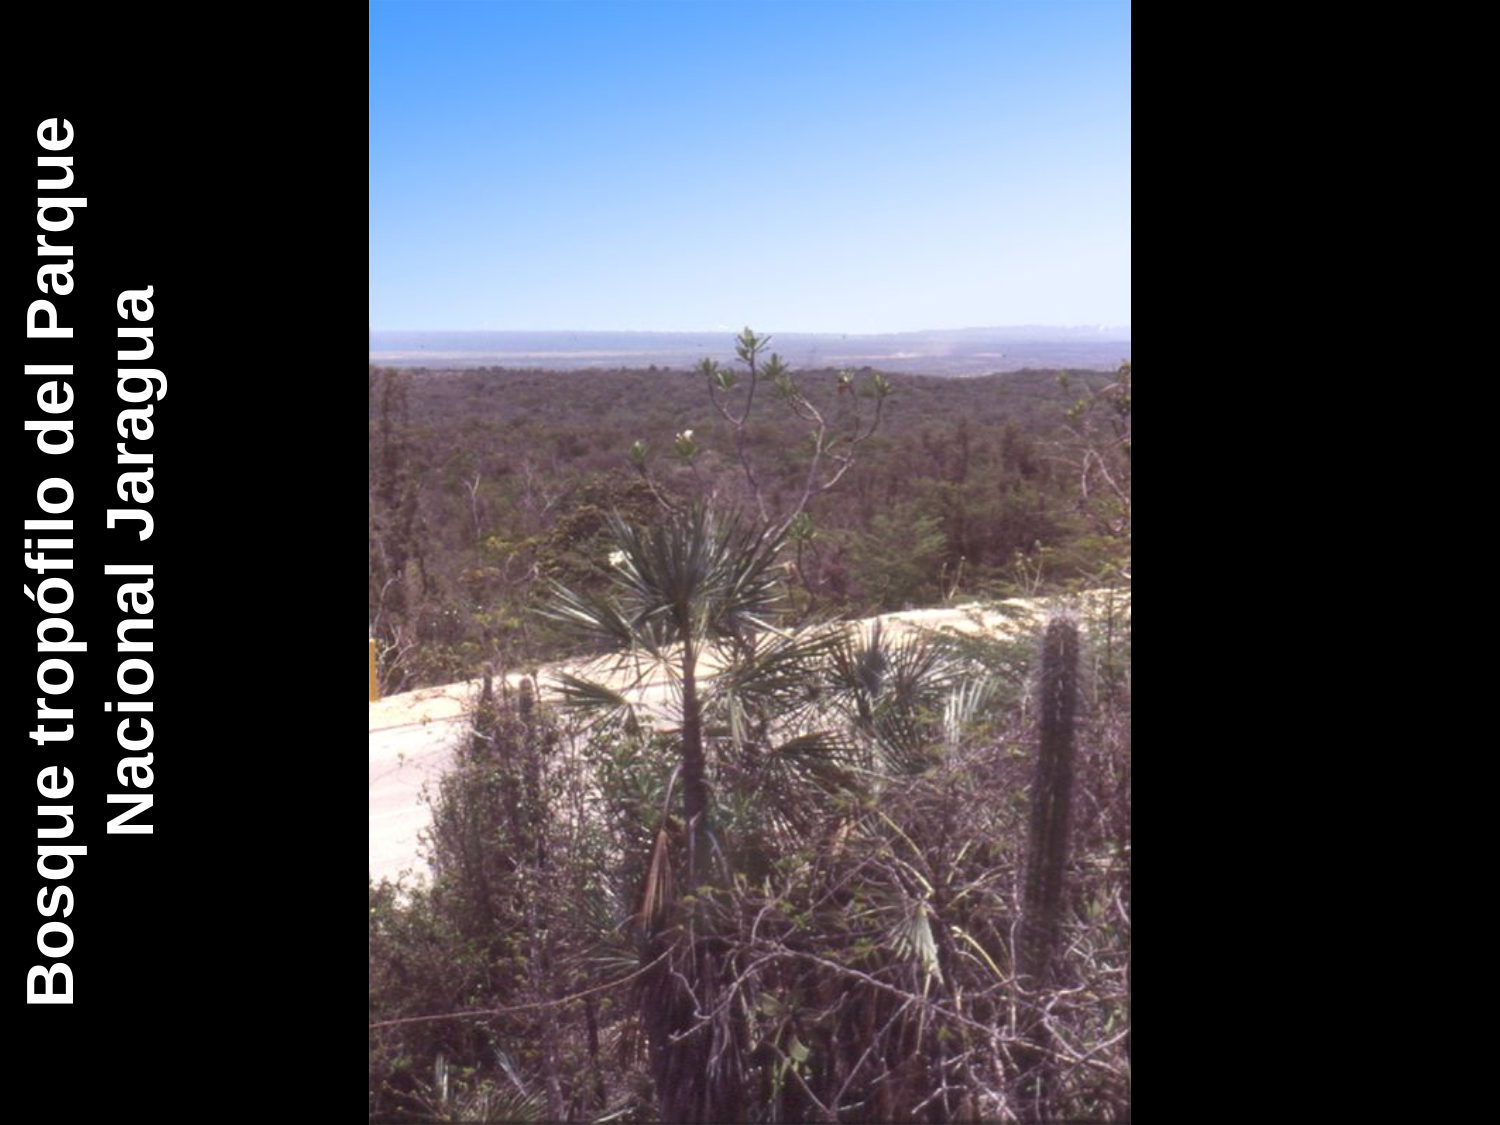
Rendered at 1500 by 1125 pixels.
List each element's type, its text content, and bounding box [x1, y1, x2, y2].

picture [369, 0, 1131, 1125]
text_box Bosque tropófilo del Parque Nacional Jaragua [0, 0, 90, 1125]
